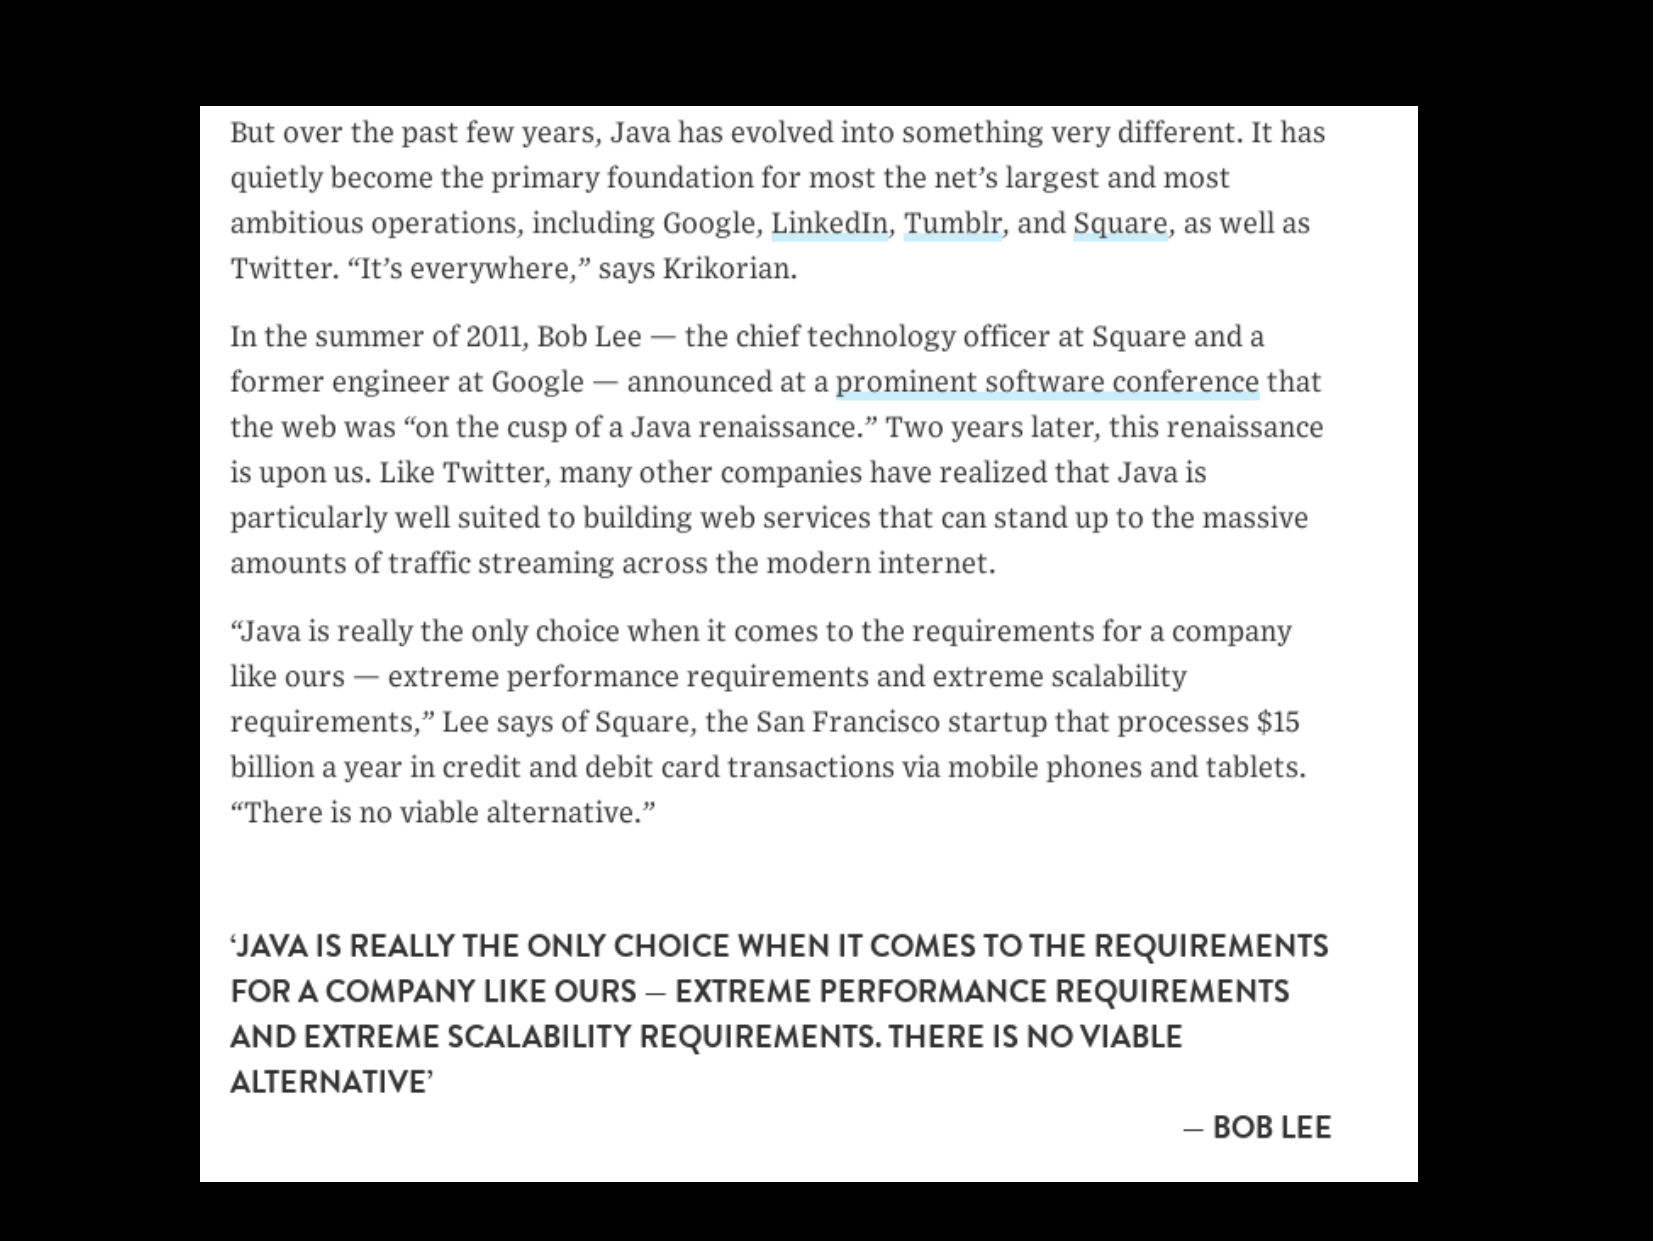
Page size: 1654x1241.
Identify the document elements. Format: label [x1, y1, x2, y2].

picture [200, 106, 1418, 1182]
